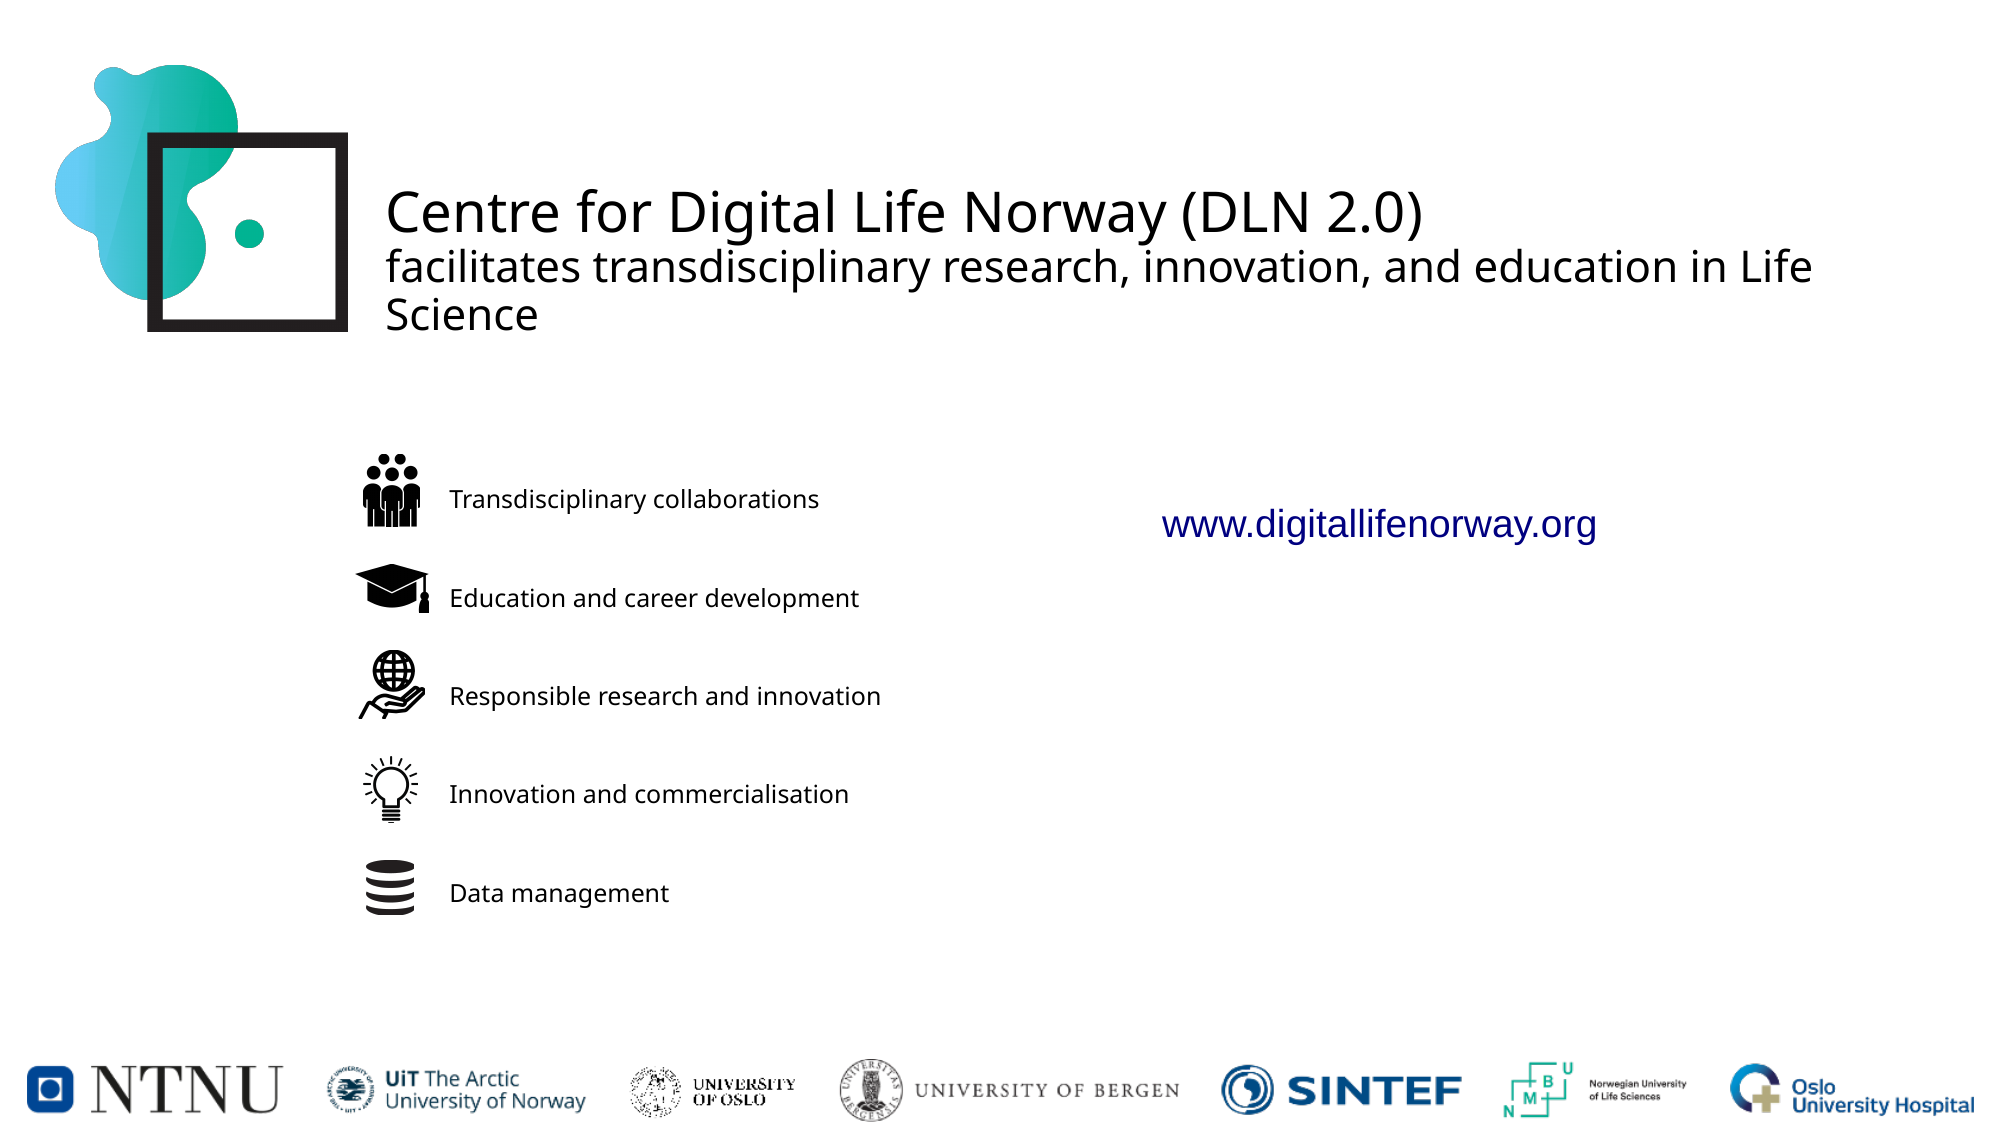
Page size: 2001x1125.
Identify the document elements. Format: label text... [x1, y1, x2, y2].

picture [363, 454, 420, 527]
text_box Data management [434, 869, 741, 931]
text_box Innovation and commercialisation [434, 771, 961, 832]
picture [355, 564, 429, 613]
picture [363, 756, 418, 823]
picture [366, 860, 414, 915]
text_box Responsible research and innovation [434, 673, 1000, 734]
picture [27, 1059, 1974, 1122]
text_box Education and career development [434, 574, 978, 636]
text_box Transdisciplinary collaborations [434, 476, 923, 538]
picture [55, 65, 348, 333]
text_box www.digitallifenorway.org [1147, 490, 1864, 553]
title Centre for Digital Life Norway (DLN 2.0) facilitates transdisciplinary research, innovation, and education in Life Science [370, 53, 1924, 348]
picture [358, 650, 425, 719]
